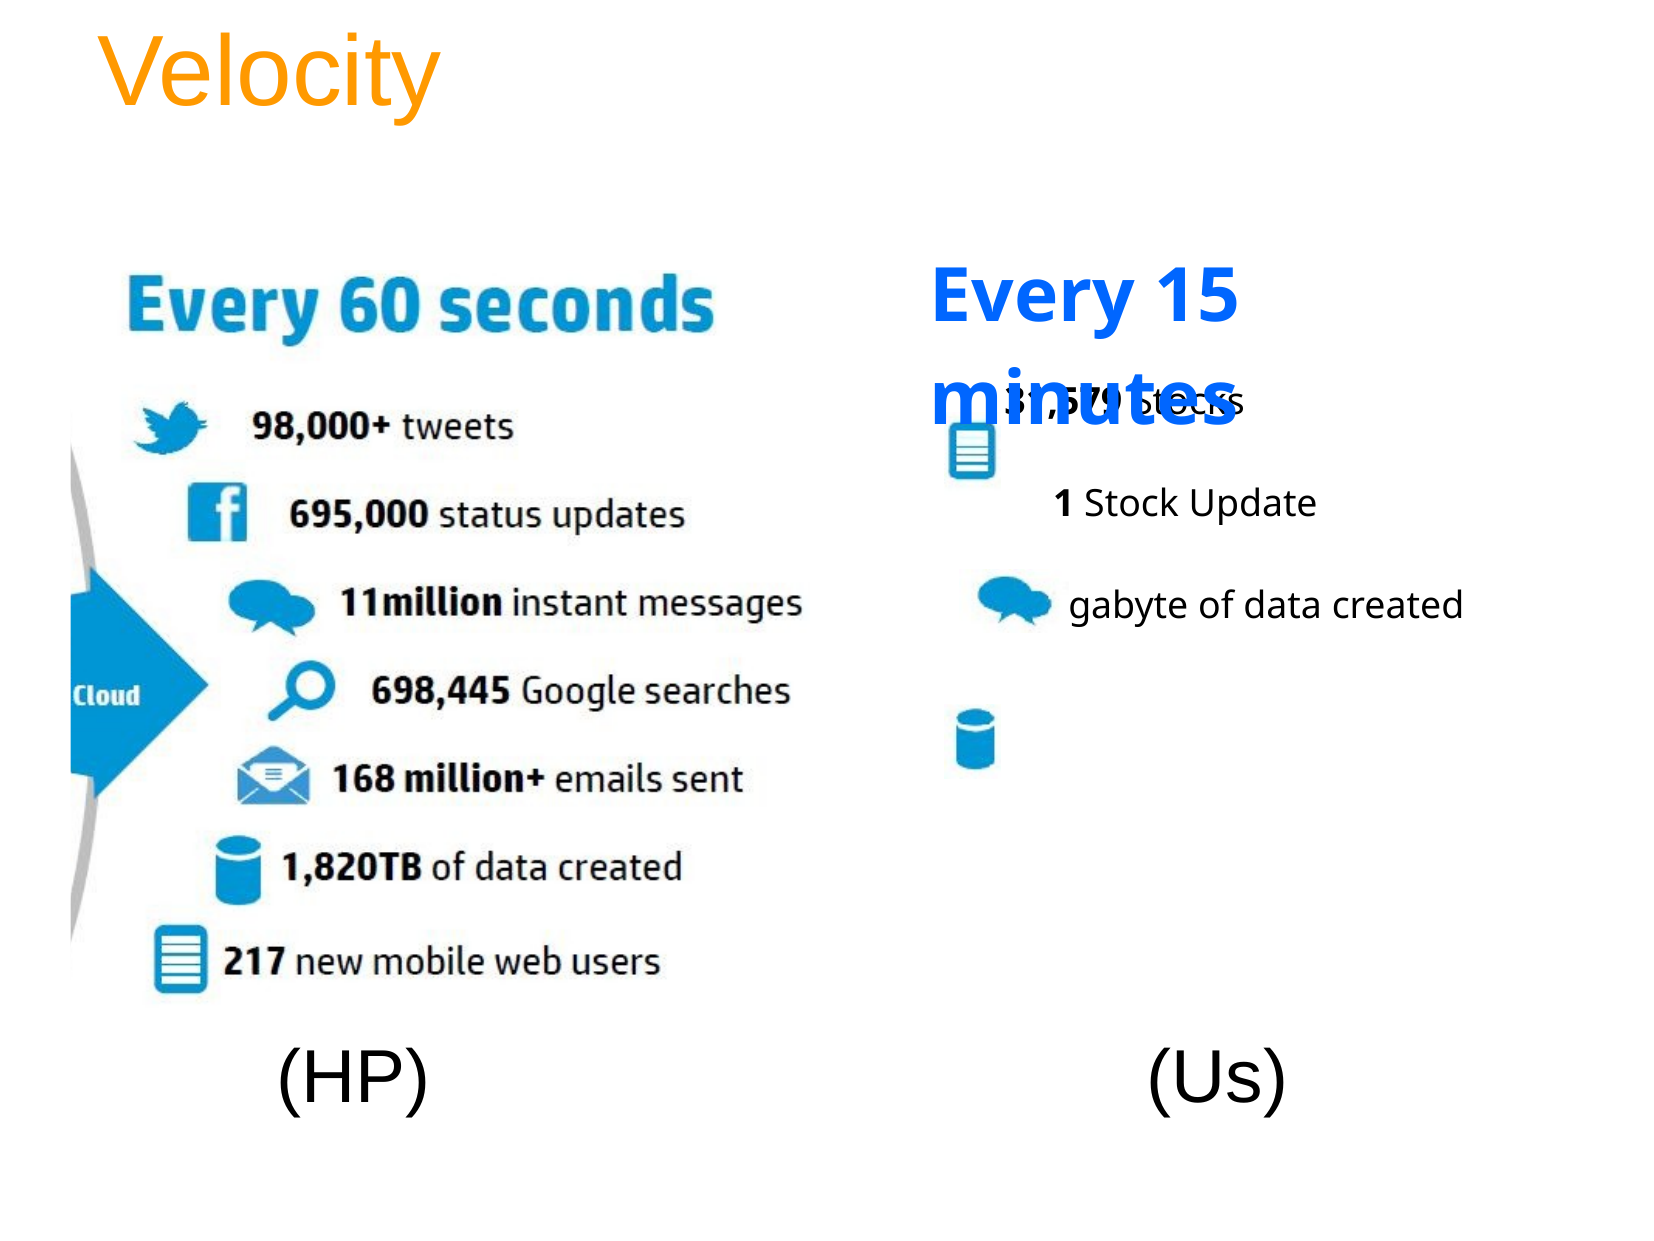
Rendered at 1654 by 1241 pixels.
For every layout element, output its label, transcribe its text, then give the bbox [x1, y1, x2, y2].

picture [944, 704, 1001, 779]
text_box (Us) [1005, 1035, 1456, 1134]
list Velocity [26, 15, 466, 150]
picture [73, 684, 141, 707]
picture [944, 412, 1001, 496]
text_box (HP) [135, 1035, 586, 1134]
picture [972, 412, 986, 424]
text_box Every 15 minutes [914, 234, 1574, 391]
picture [959, 569, 1069, 633]
picture [70, 270, 811, 1046]
text_box 31,579 Stocks 1 Stock Update 1 gigabyte of data created [989, 158, 1575, 783]
